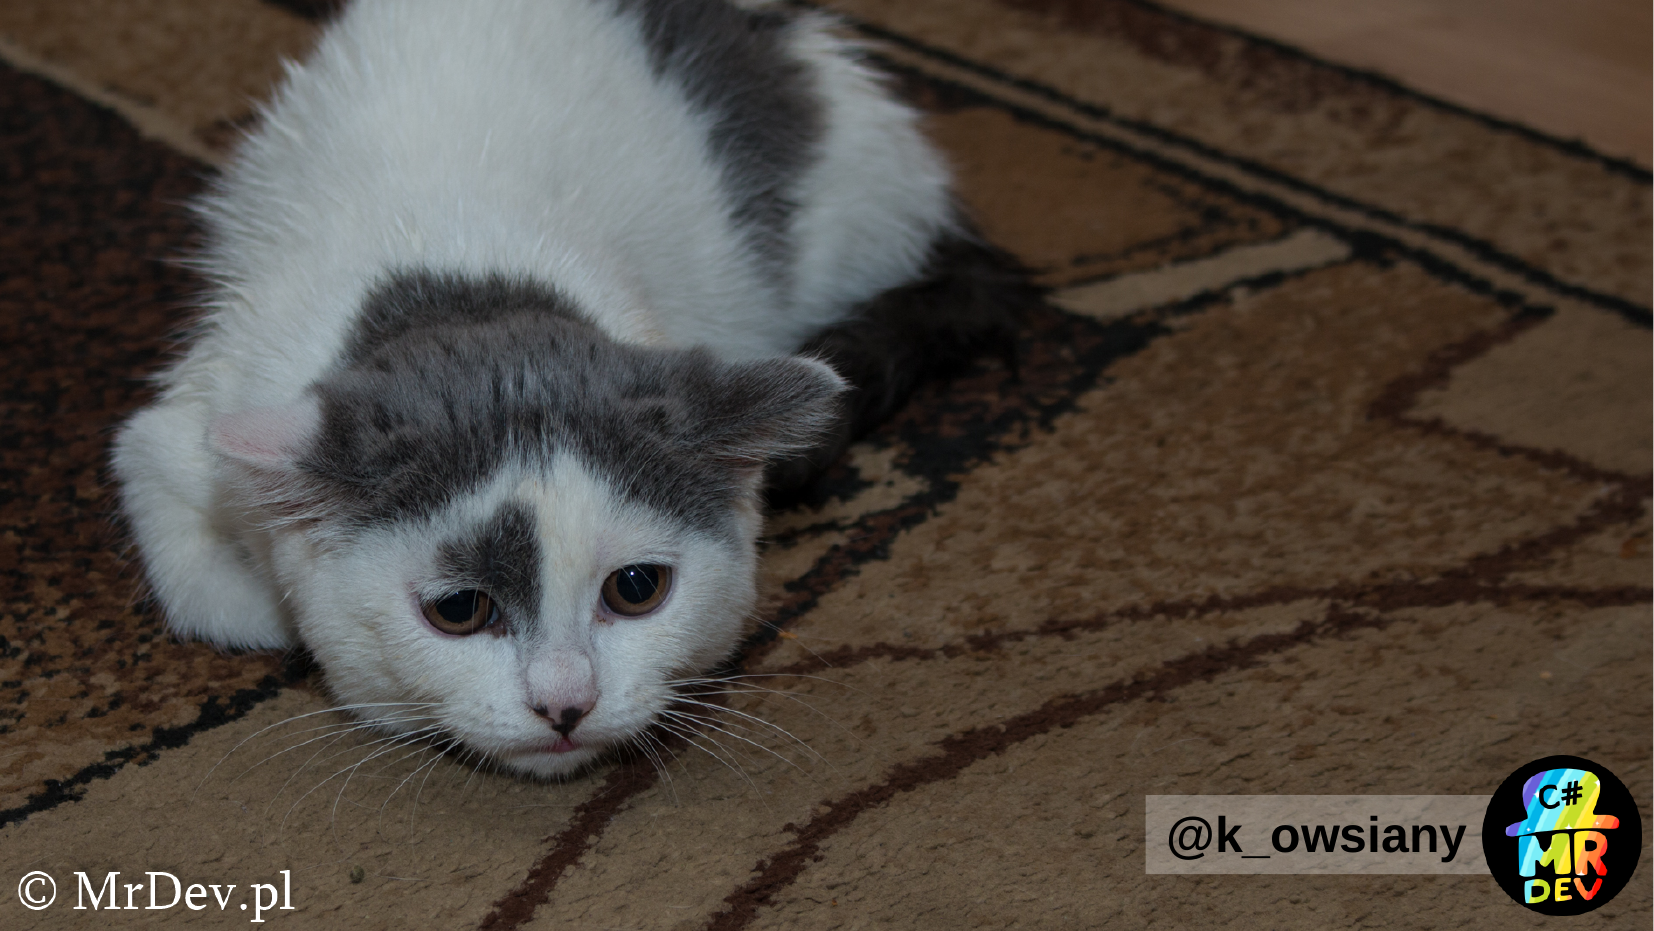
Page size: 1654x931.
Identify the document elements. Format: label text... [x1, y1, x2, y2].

text_box @k_owsiany [1145, 795, 1482, 875]
picture [0, 0, 1654, 931]
